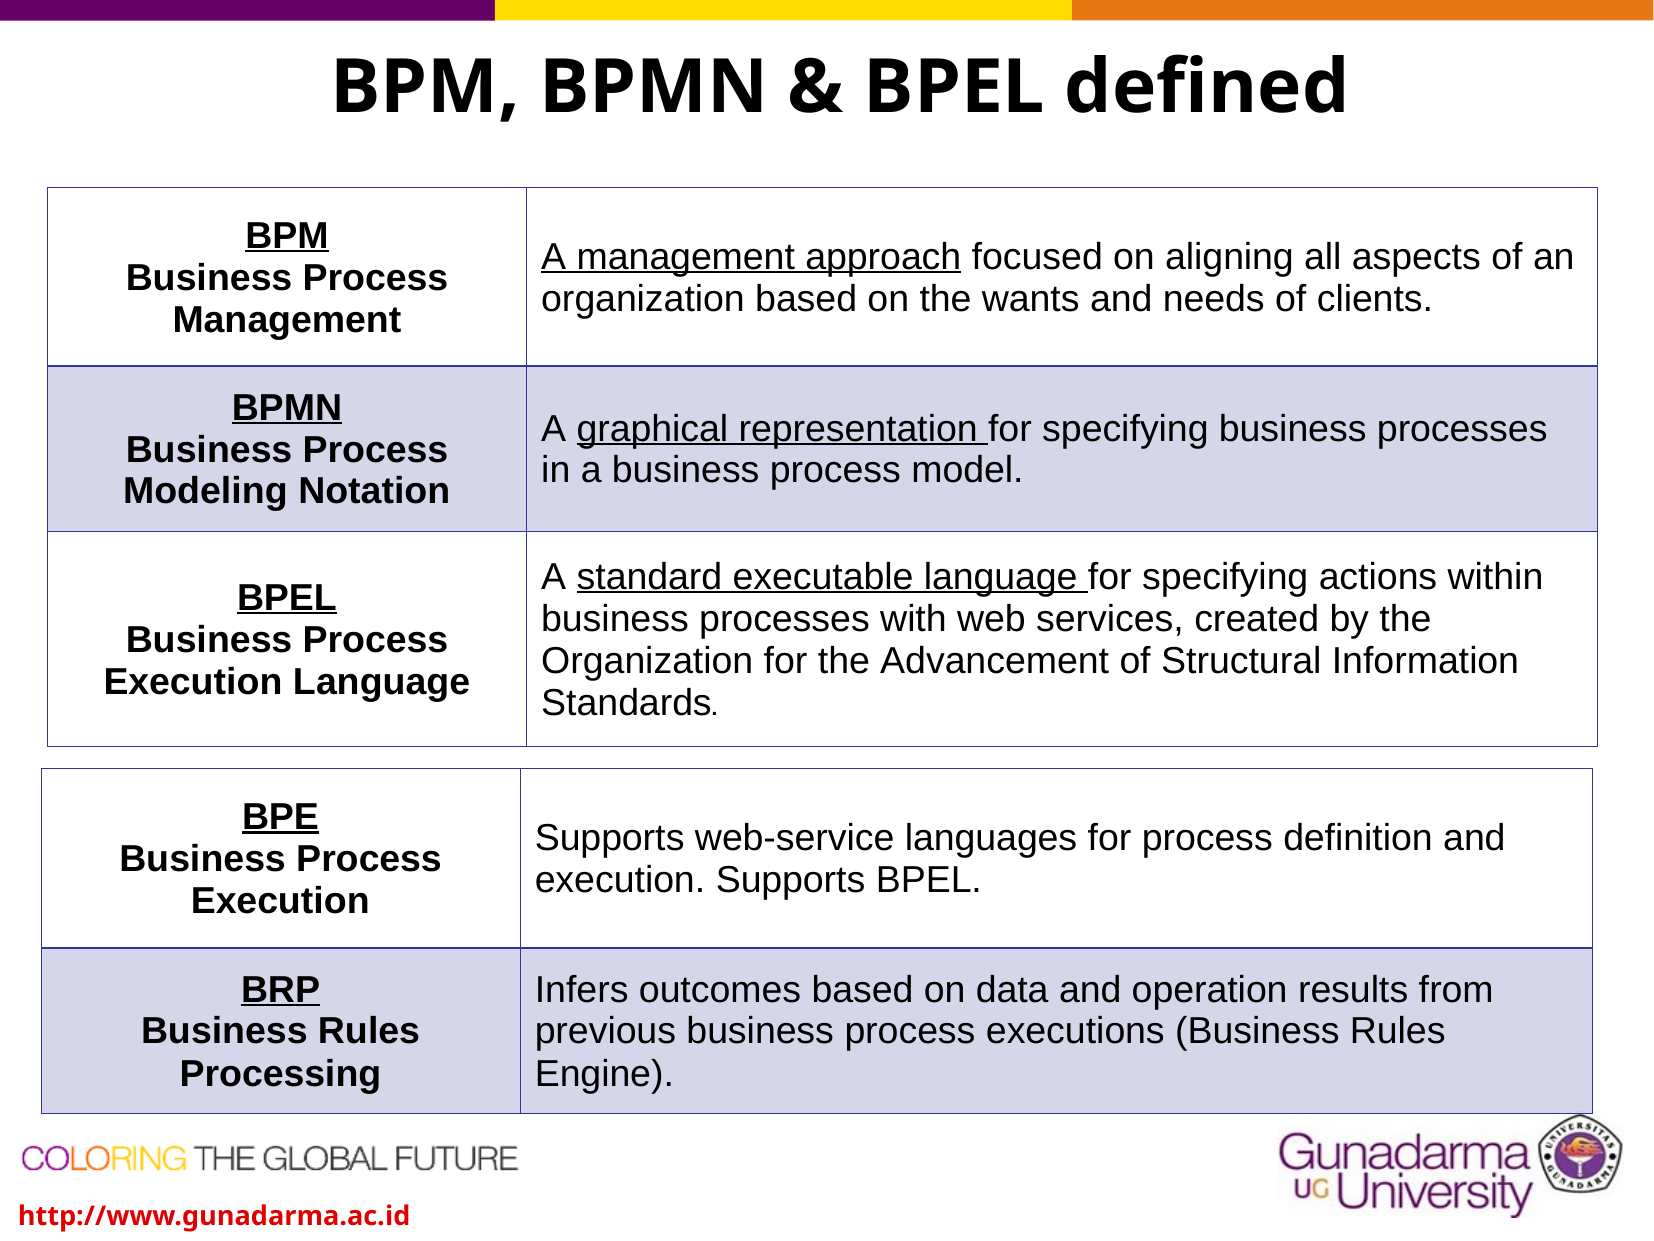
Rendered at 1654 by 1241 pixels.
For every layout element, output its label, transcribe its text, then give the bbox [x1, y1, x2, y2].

table_cell BPMN Business Process Modeling Notation [48, 367, 526, 531]
table_cell BPEL Business Process Execution Language [48, 532, 526, 746]
table_header Supports web-service languages for process definition and execution. Supports BPEL. [521, 769, 1592, 947]
picture [1277, 1111, 1624, 1218]
table_header BPM Business Process Management [48, 188, 526, 365]
table_cell Infers outcomes based on data and operation results from previous business process executions (Business Rules Engine). [521, 949, 1592, 1113]
table_cell BRP Business Rules Processing [42, 949, 520, 1113]
table_cell A standard executable language for specifying actions within business processes with web services, created by the Organization for the Advancement of Structural Information Standards. [527, 532, 1597, 746]
table_cell A graphical representation for specifying business processes in a business process model. [527, 367, 1597, 531]
title BPM, BPMN & BPEL defined [0, 0, 1654, 166]
picture [17, 1126, 529, 1189]
table_header A management approach focused on aligning all aspects of an organization based on the wants and needs of clients. [527, 188, 1597, 365]
table_header BPE Business Process Execution [42, 769, 520, 947]
